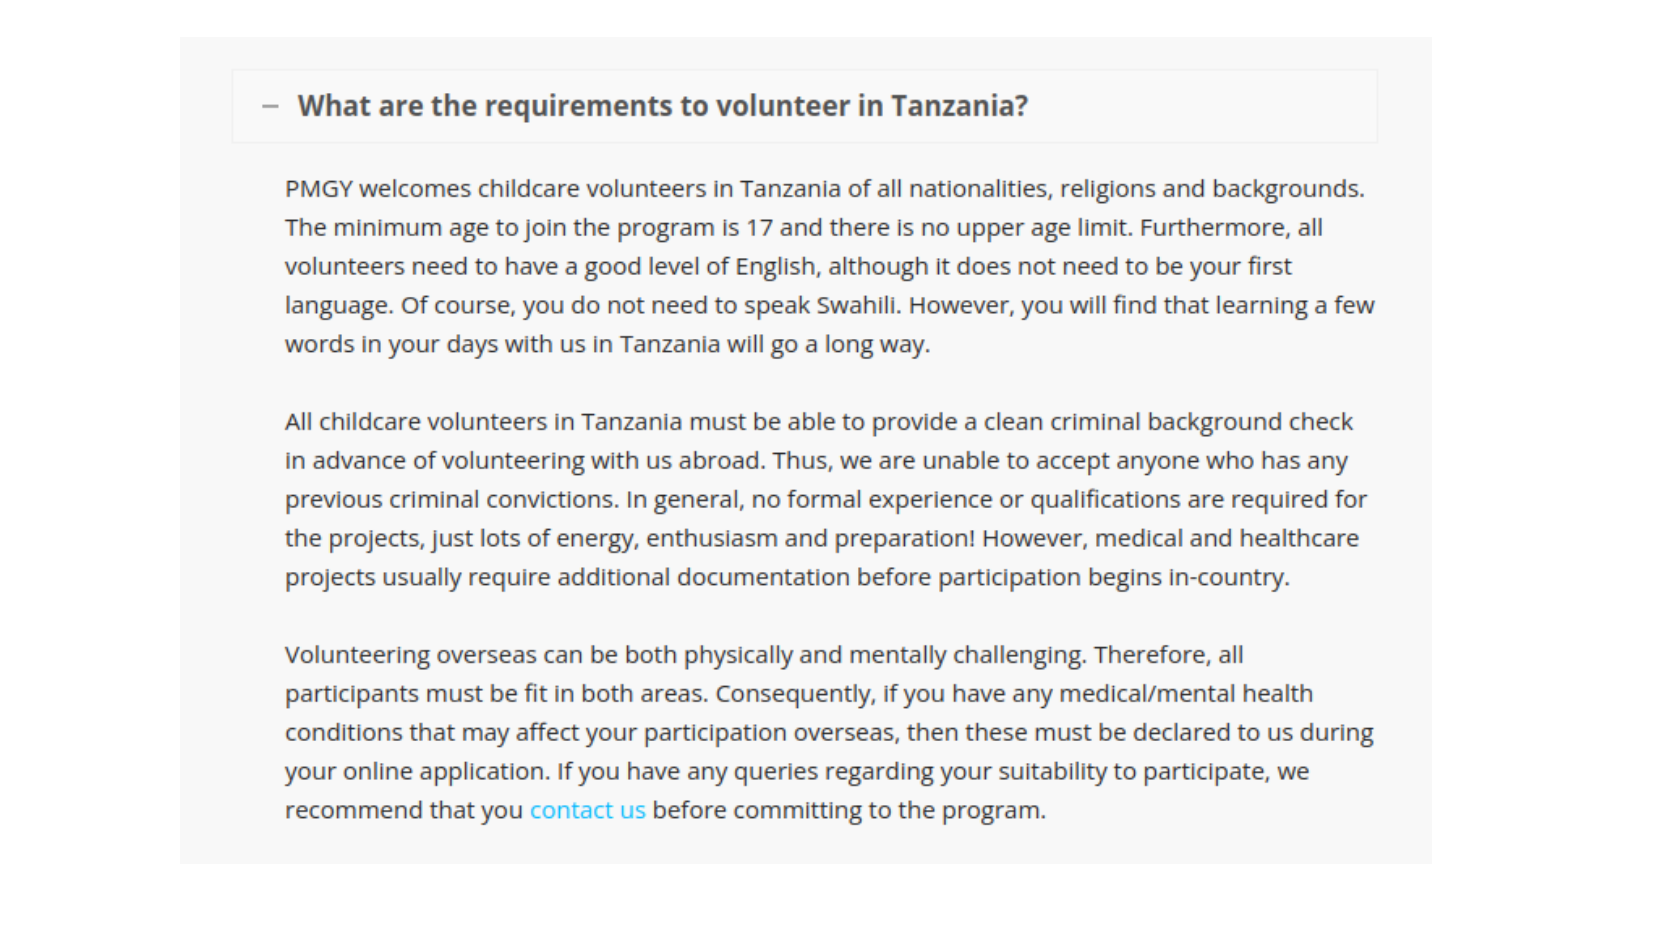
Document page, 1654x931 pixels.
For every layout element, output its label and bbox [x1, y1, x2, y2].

picture [180, 37, 1432, 864]
